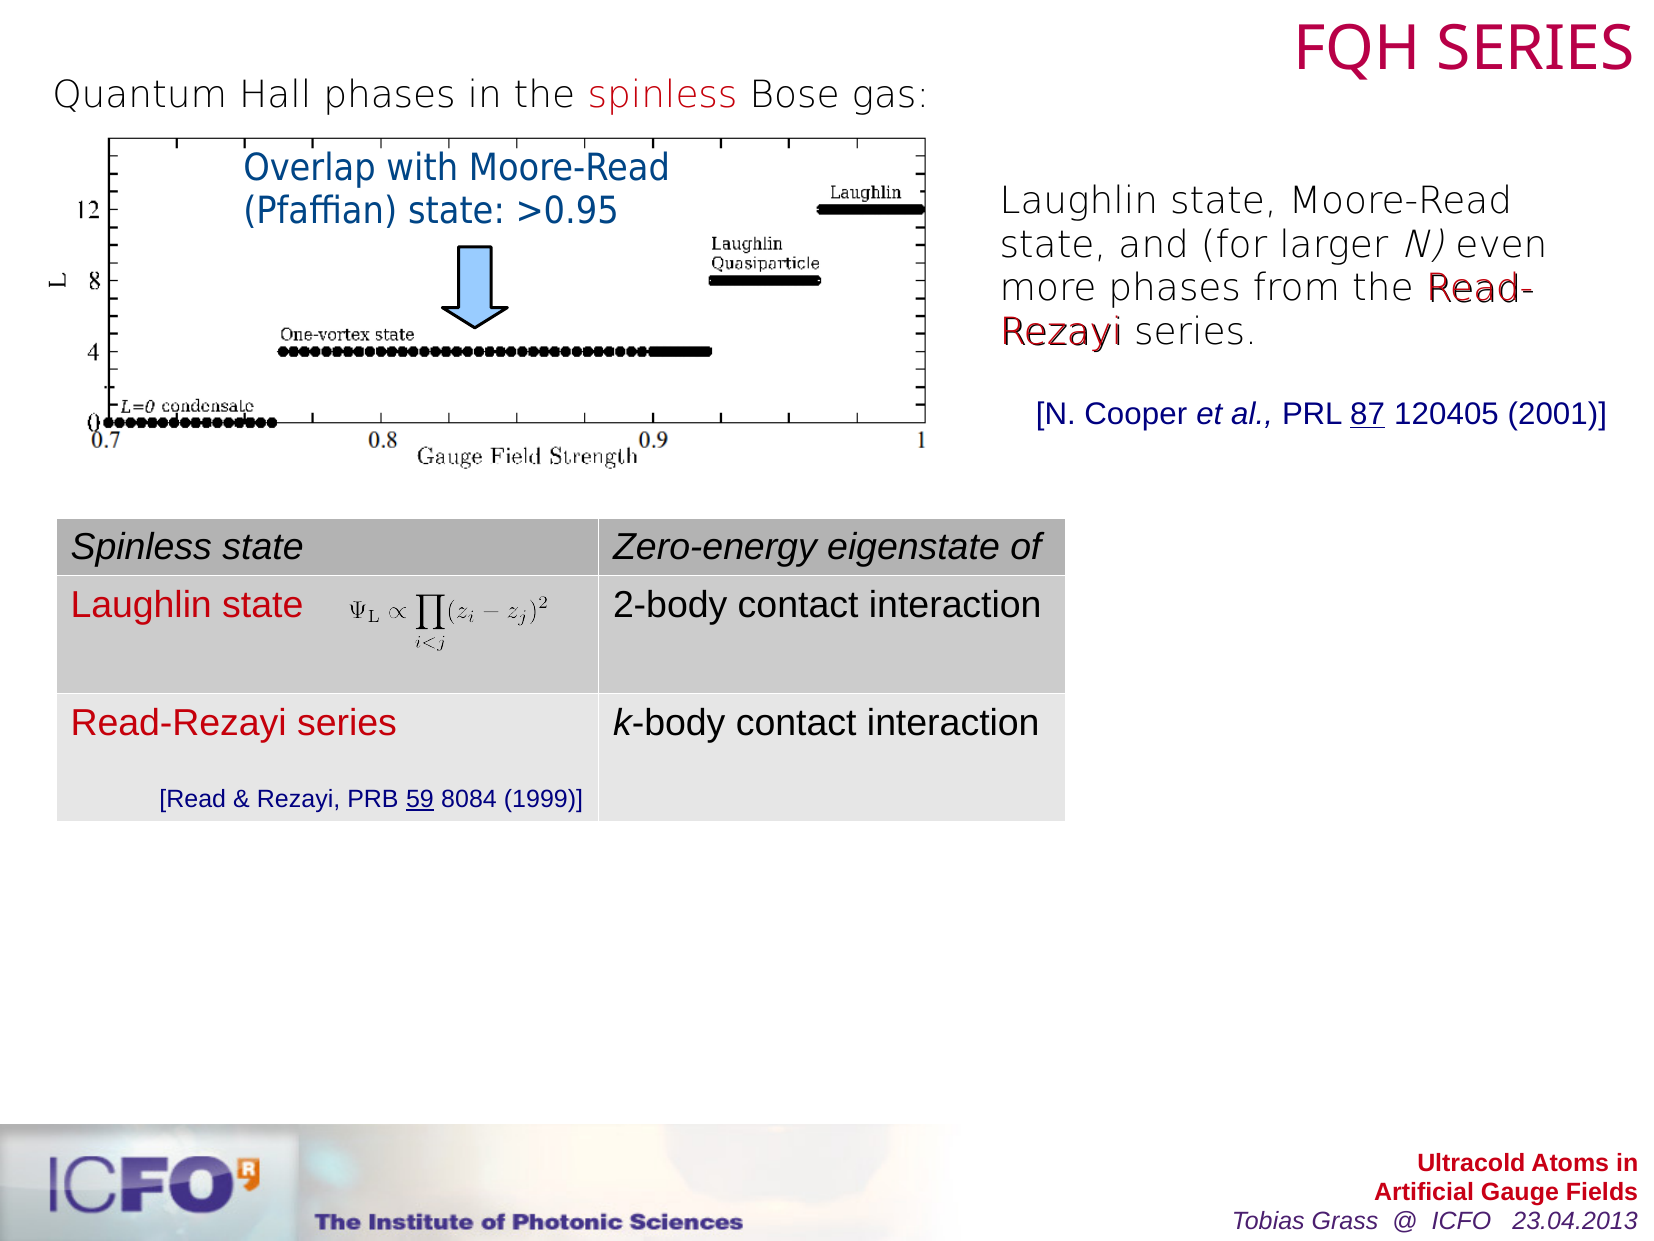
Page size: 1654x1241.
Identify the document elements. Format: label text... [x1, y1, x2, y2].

text_box Laughlin state, Moore-Read state, and (for larger N) even more phases from the Read-Rezayi series. [N. Cooper et al., PRL 87 120405 (2001)] [984, 171, 1623, 439]
table_cell 2-body contact interaction [599, 576, 1065, 693]
text_box FQH SERIES [0, 0, 1651, 99]
table_cell Read-Rezayi series [Read & Rezayi, PRB 59 8084 (1999)] [57, 694, 598, 821]
picture [349, 594, 547, 651]
text_box [442, 246, 508, 328]
table_header Spinless state [57, 519, 598, 575]
table_cell Laughlin state [57, 576, 598, 693]
text_box Ultracold Atoms in Artificial Gauge Fields Tobias Grass @ ICFO 23.04.2013 [712, 1138, 1654, 1241]
picture [40, 132, 938, 470]
text_box Quantum Hall phases in the spinless Bose gas: [37, 65, 1651, 124]
table_header Zero-energy eigenstate of [599, 519, 1065, 575]
picture [0, 1124, 976, 1241]
text_box Overlap with Moore-Read (Pfaffian) state: >0.95 [227, 136, 790, 242]
table_cell k-body contact interaction [599, 694, 1065, 821]
